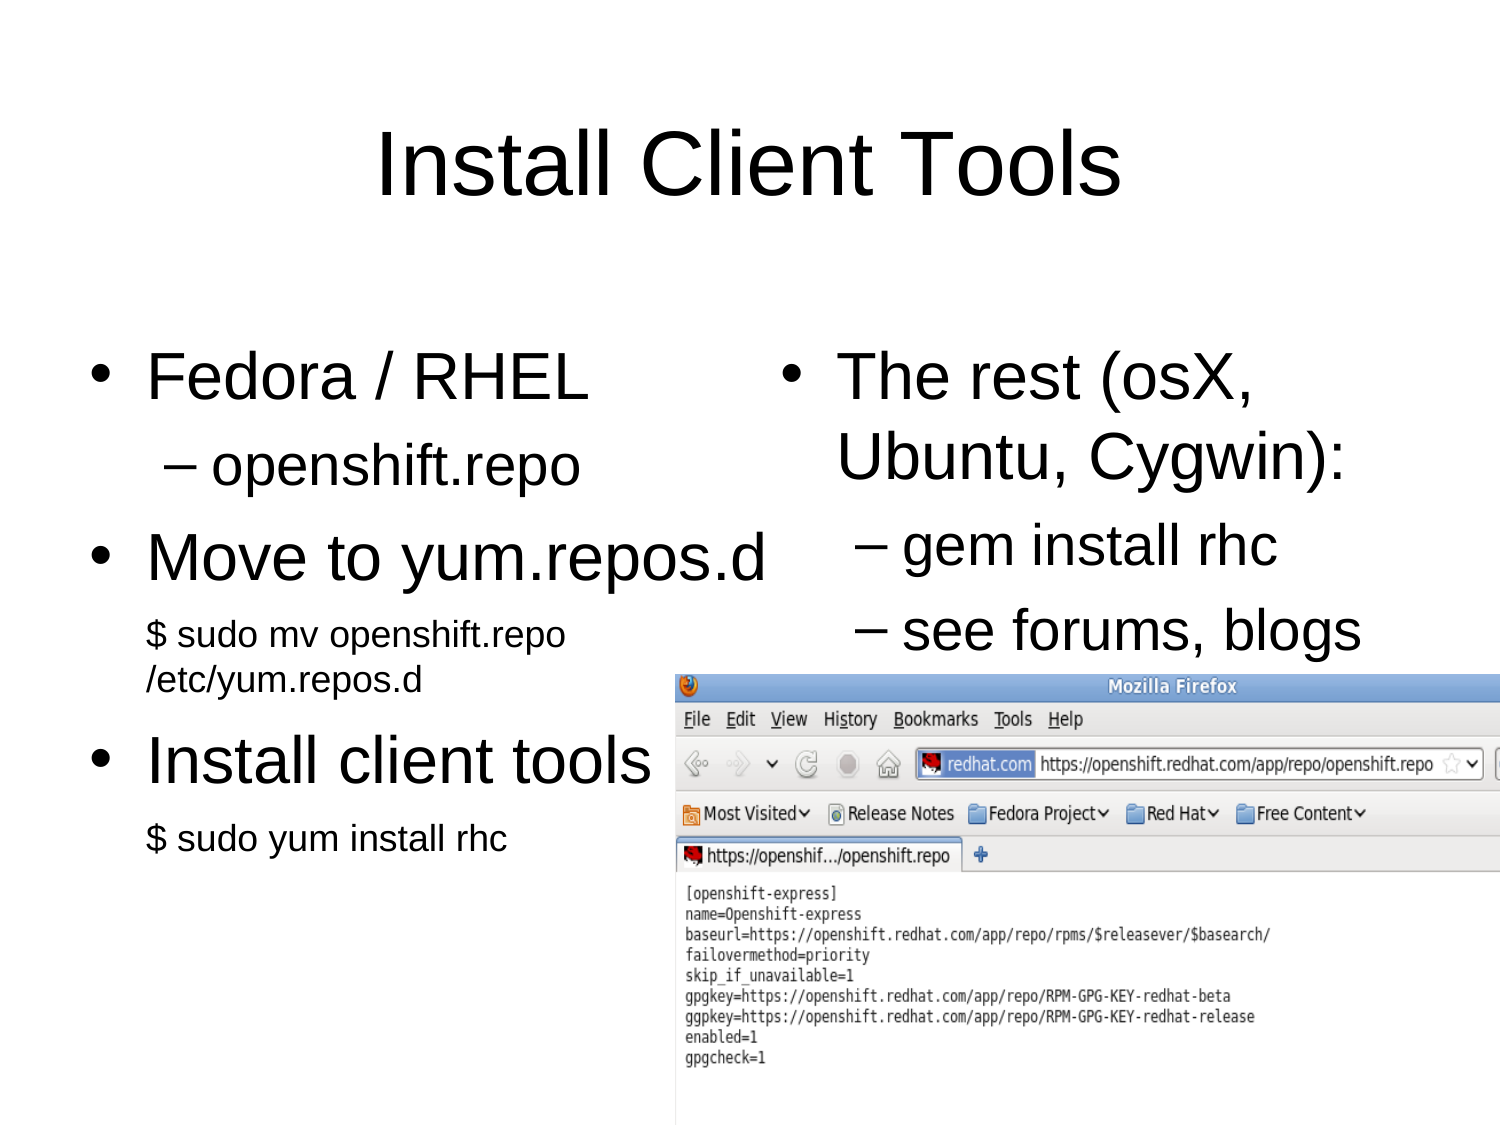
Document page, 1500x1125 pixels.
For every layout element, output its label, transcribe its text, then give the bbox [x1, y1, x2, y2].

list Fedora / RHEL openshift.repo Move to yum.repos.d $ sudo mv openshift.repo /etc/yum.repos.d Install client tools $ sudo yum install rhc [75, 324, 765, 1068]
picture [675, 674, 1500, 1125]
title Install Client Tools [112, 40, 1388, 277]
list The rest (osX, Ubuntu, Cygwin): gem install rhc see forums, blogs [765, 324, 1388, 674]
